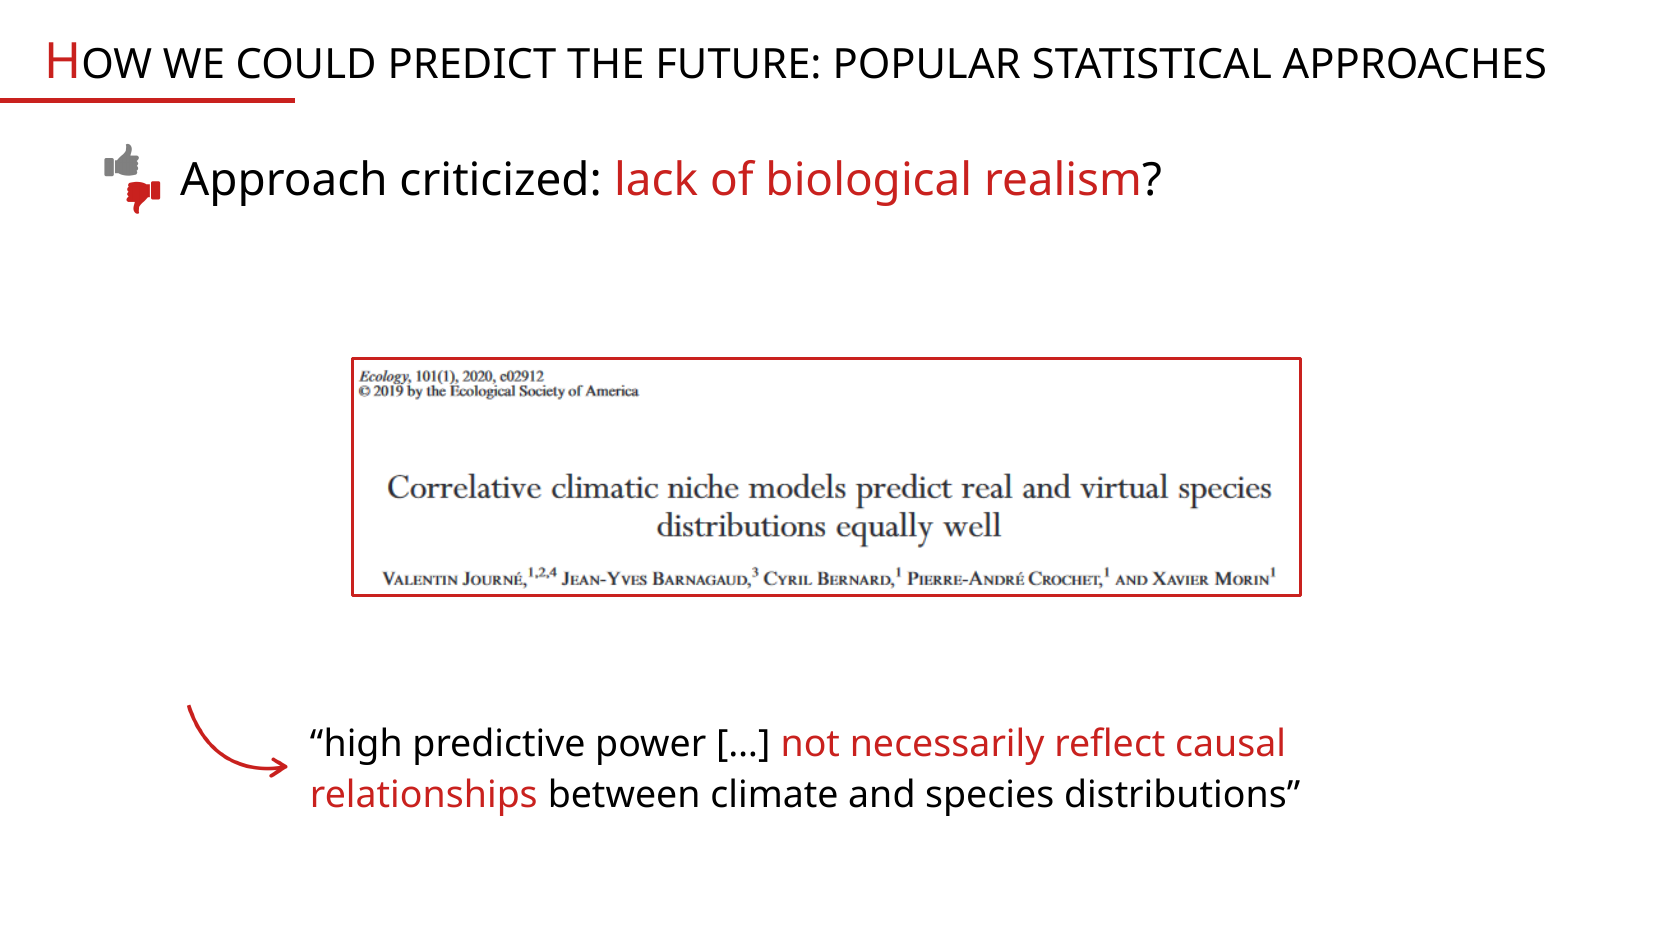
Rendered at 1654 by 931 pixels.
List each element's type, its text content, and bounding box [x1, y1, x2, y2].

picture [87, 140, 178, 217]
text_box “high predictive power […] not necessarily reflect causal relationships between climate and species distributions” [295, 708, 1359, 826]
text_box Approach criticized: lack of biological realism? [165, 118, 1625, 237]
text_box HOW WE COULD PREDICT THE FUTURE: POPULAR STATISTICAL APPROACHES [29, 0, 1625, 119]
picture [123, 649, 346, 798]
picture [354, 360, 1300, 594]
